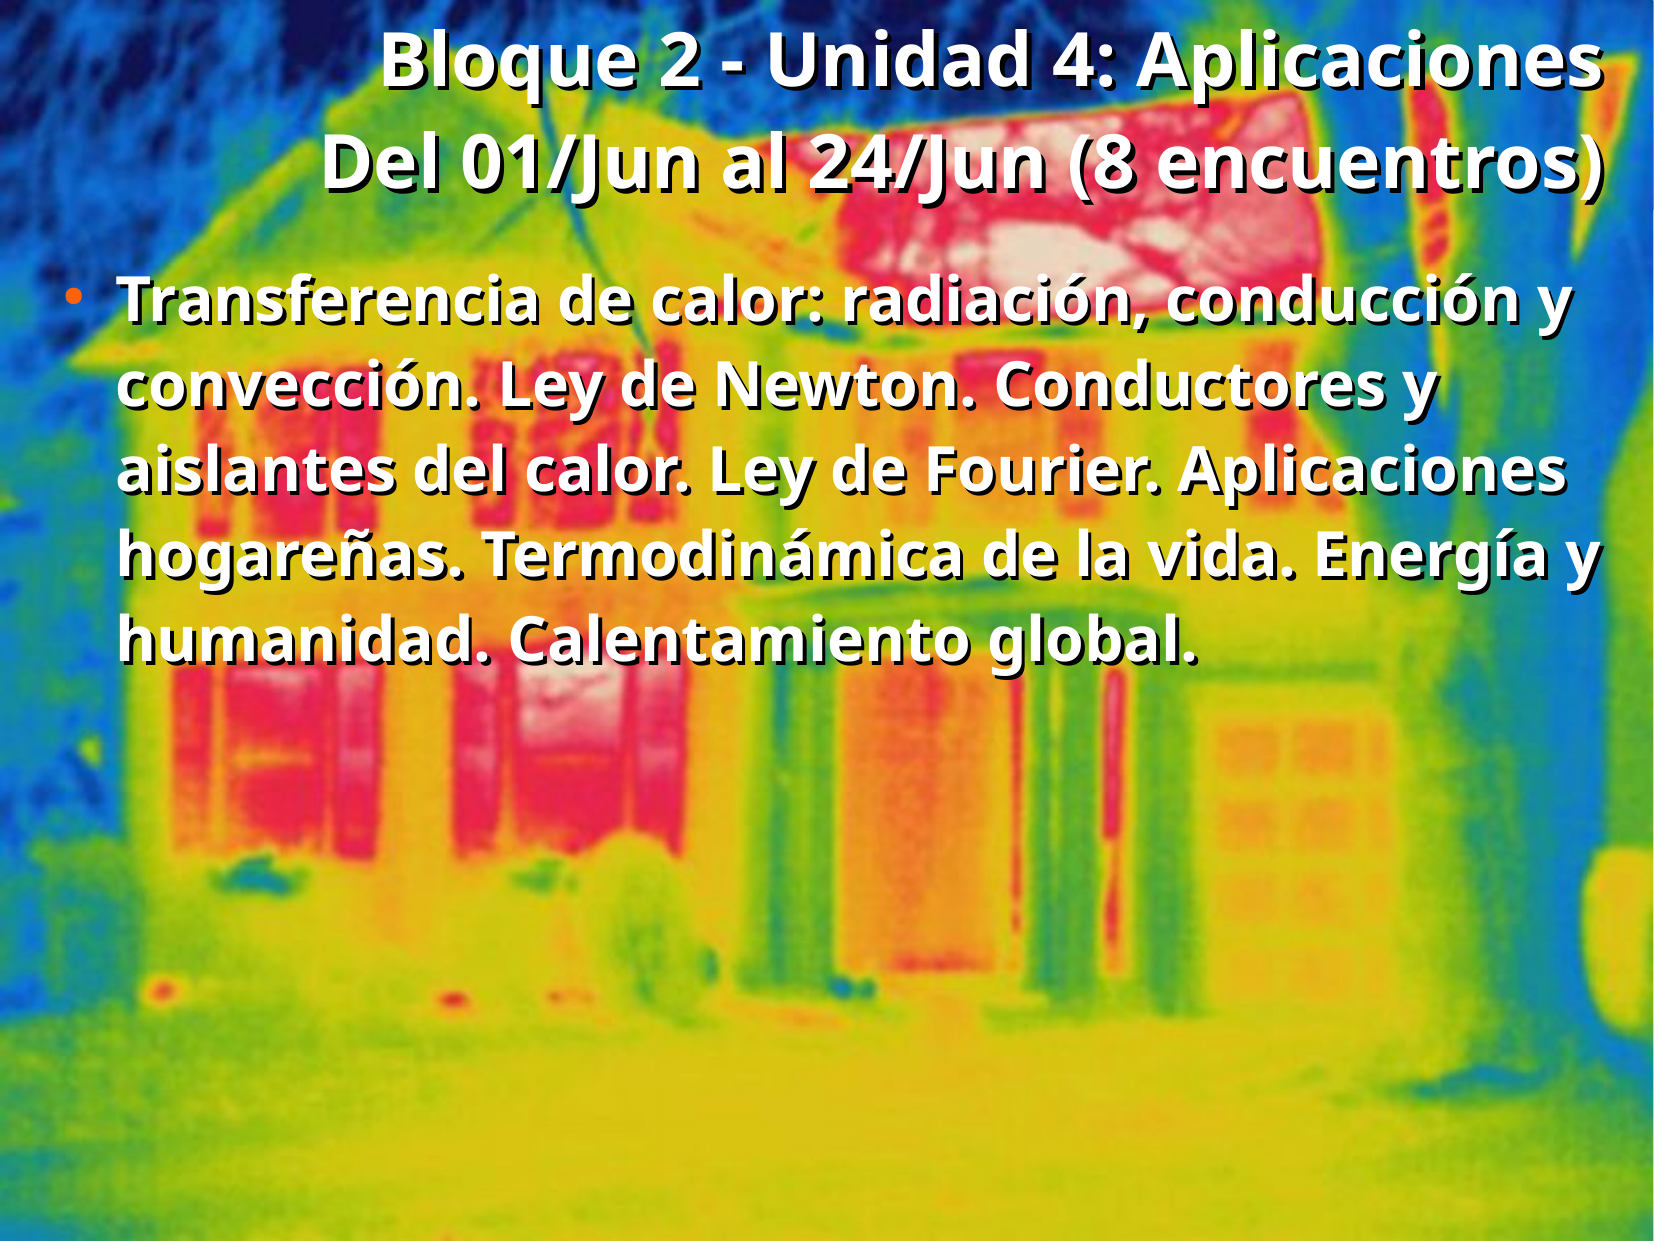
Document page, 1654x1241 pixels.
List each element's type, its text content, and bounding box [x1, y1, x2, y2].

list Transferencia de calor: radiación, conducción y convección. Ley de Newton. Conductores y aislantes del calor. Ley de Fourier. Aplicaciones hogareñas. Termodinámica de la vida. Energía y humanidad. Calentamiento global. [45, 255, 1606, 1156]
picture [0, 0, 1654, 1241]
title Bloque 2 - Unidad 4: Aplicaciones Del 01/Jun al 24/Jun (8 encuentros) [45, 0, 1606, 240]
